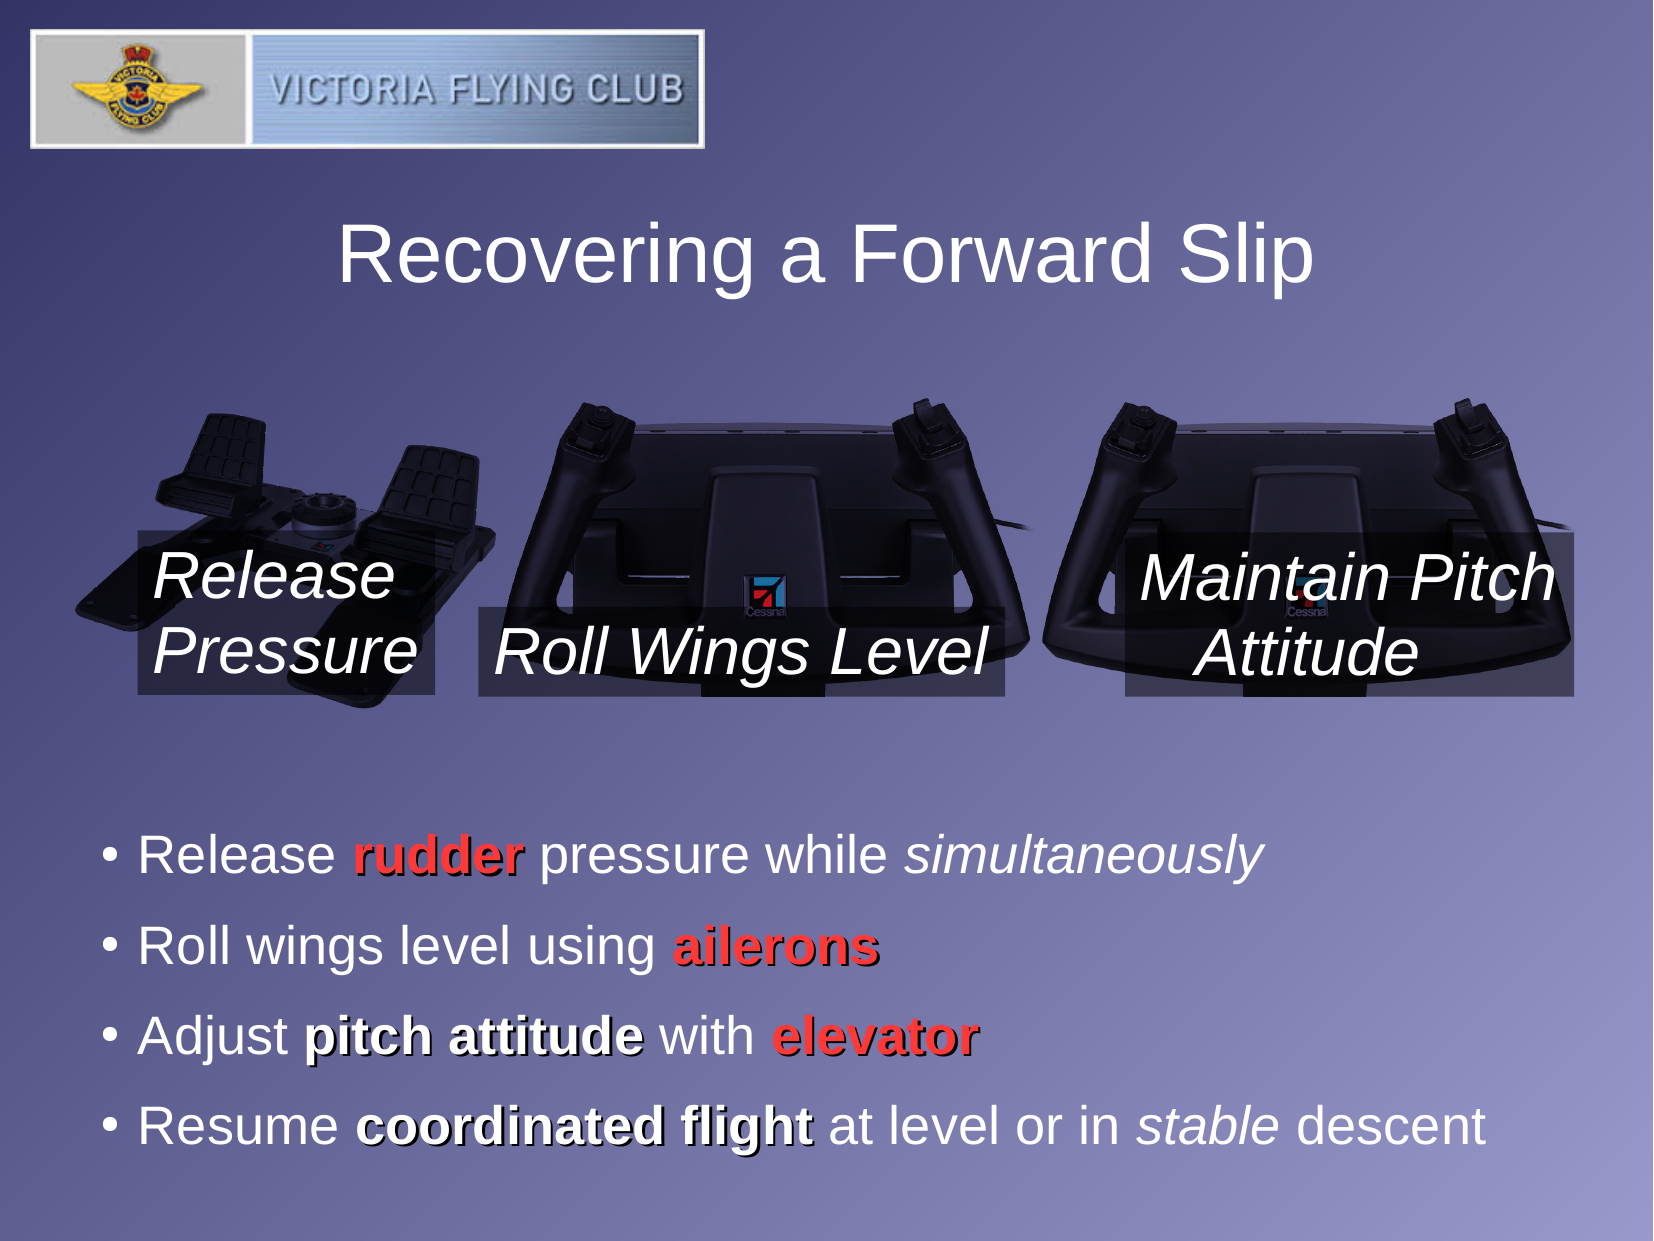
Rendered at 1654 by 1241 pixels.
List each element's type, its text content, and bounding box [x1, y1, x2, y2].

text_box Roll Wings Level [499, 606, 1006, 697]
text_box Maintain Pitch Attitude [1125, 532, 1575, 697]
list Release rudder pressure while simultaneously Roll wings level using ailerons Adjust pitch attitude with elevator Resume coordinated flight at level or in stable descent [82, 825, 1571, 1201]
picture [73, 396, 1577, 711]
picture [30, 29, 705, 149]
title Recovering a Forward Slip [82, 150, 1571, 358]
text_box Release Pressure [137, 530, 436, 695]
